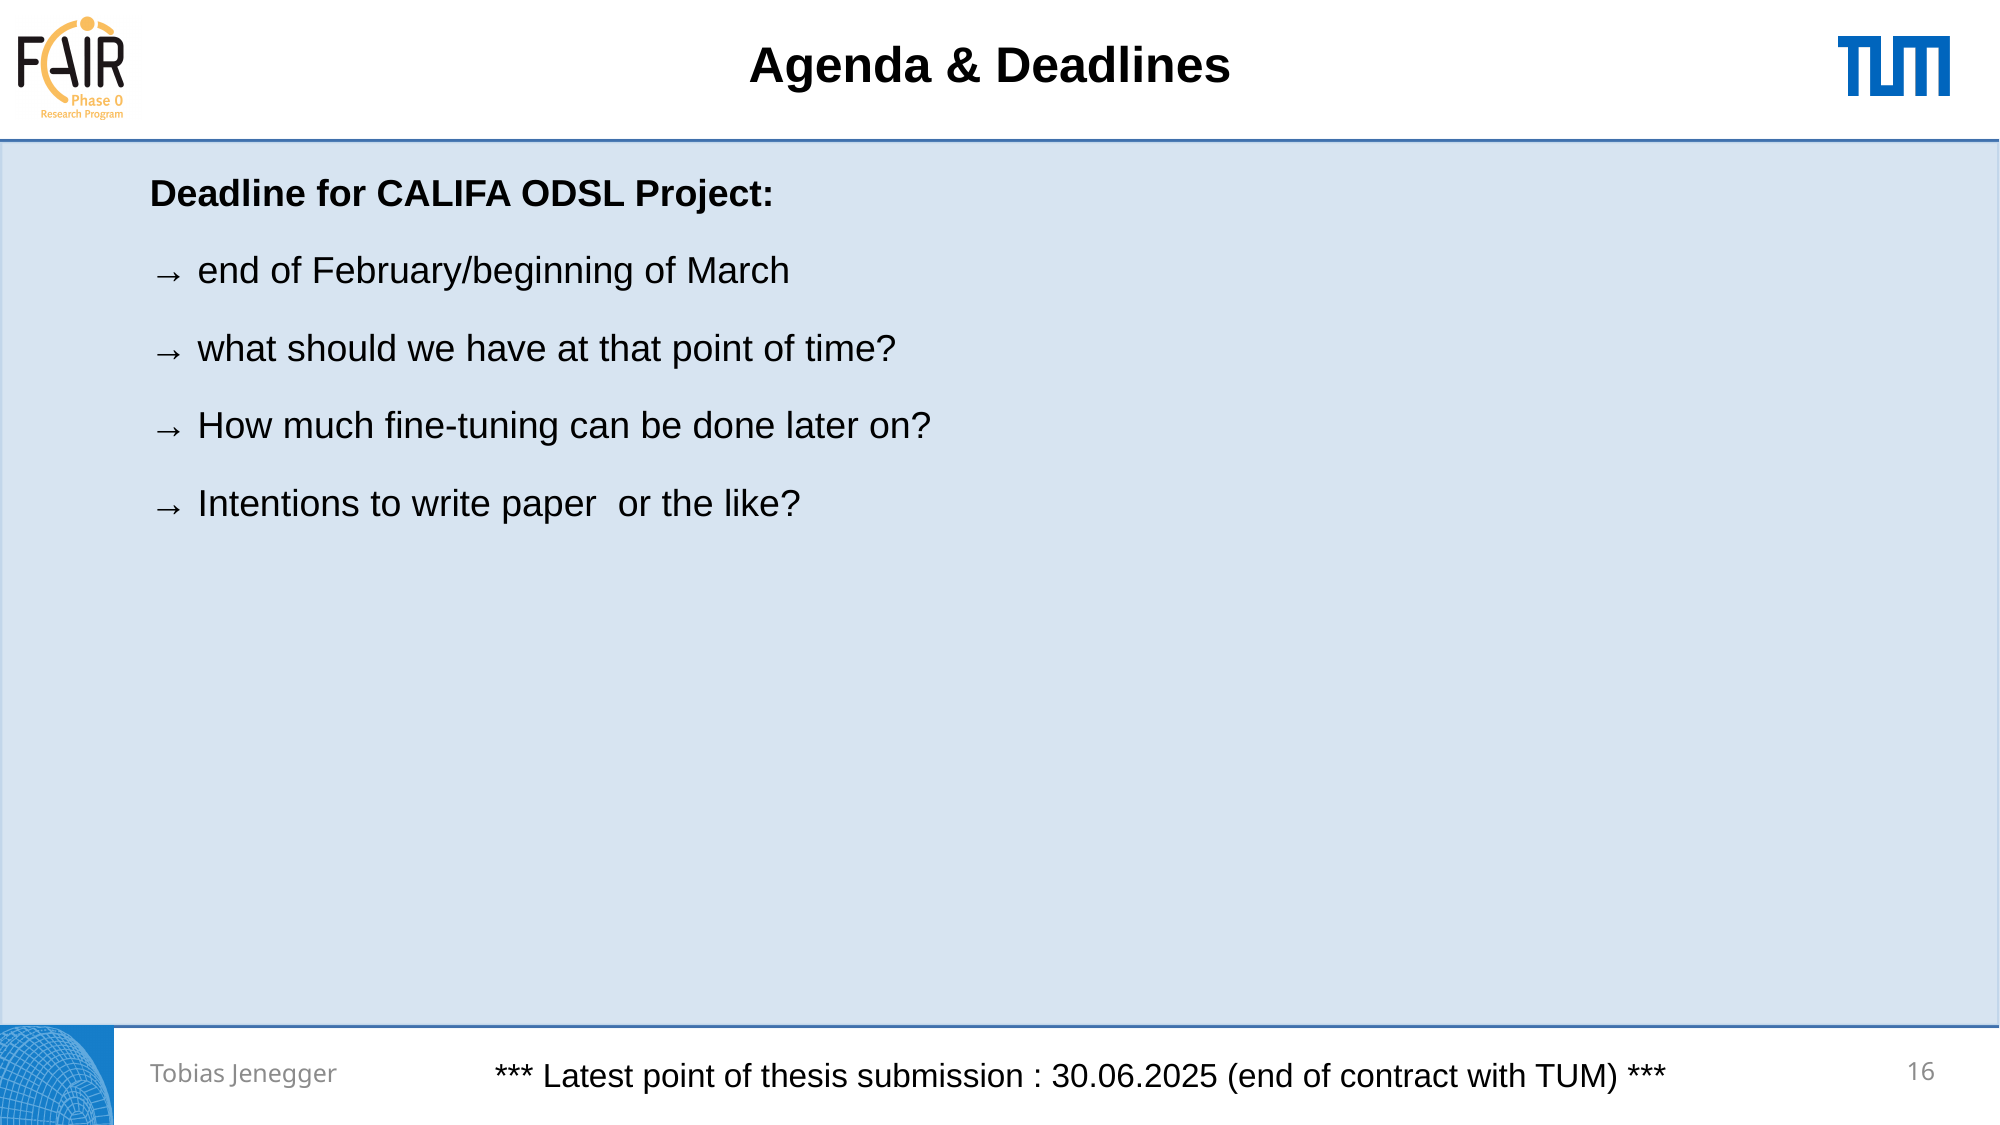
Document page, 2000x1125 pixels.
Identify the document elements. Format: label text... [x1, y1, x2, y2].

text_box Agenda & Deadlines [435, 29, 1546, 101]
picture [1838, 36, 1950, 96]
text_box Deadline for CALIFA ODSL Project: → end of February/beginning of March → what should we have at that point of time? → How much fine-tuning can be done later on? → Intentions to write paper or the like? [135, 164, 1801, 718]
picture [0, 1025, 114, 1125]
picture [15, 15, 142, 120]
text_box *** Latest point of thesis submission : 30.06.2025 (end of contract with TUM) *** [480, 1050, 1741, 1125]
